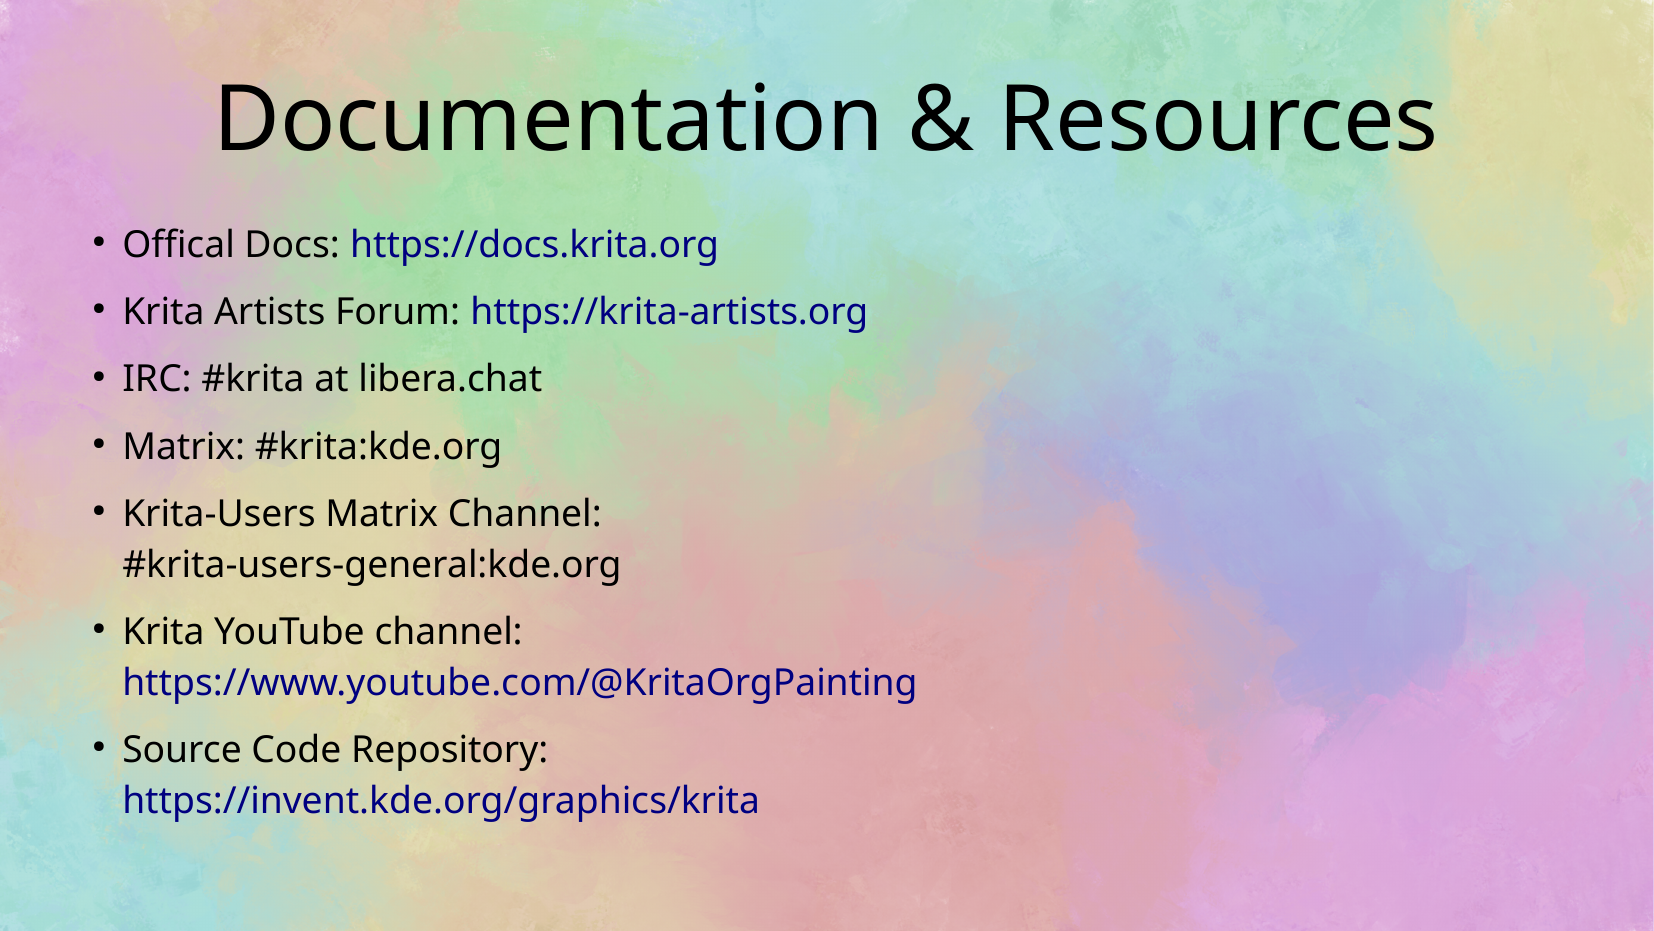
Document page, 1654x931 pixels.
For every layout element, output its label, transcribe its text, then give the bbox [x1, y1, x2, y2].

list Offical Docs: https://docs.krita.org Krita Artists Forum: https://krita-artists.org IRC: #krita at libera.chat Matrix: #krita:kde.org Krita-Users Matrix Channel: #krita-users-general:kde.org Krita YouTube channel: https://www.youtube.com/@KritaOrgPainting Source Code Repository: https://invent.kde.org/graphics/krita [82, 217, 1571, 826]
title Documentation & Resources [82, 31, 1571, 199]
picture [0, 0, 1654, 931]
